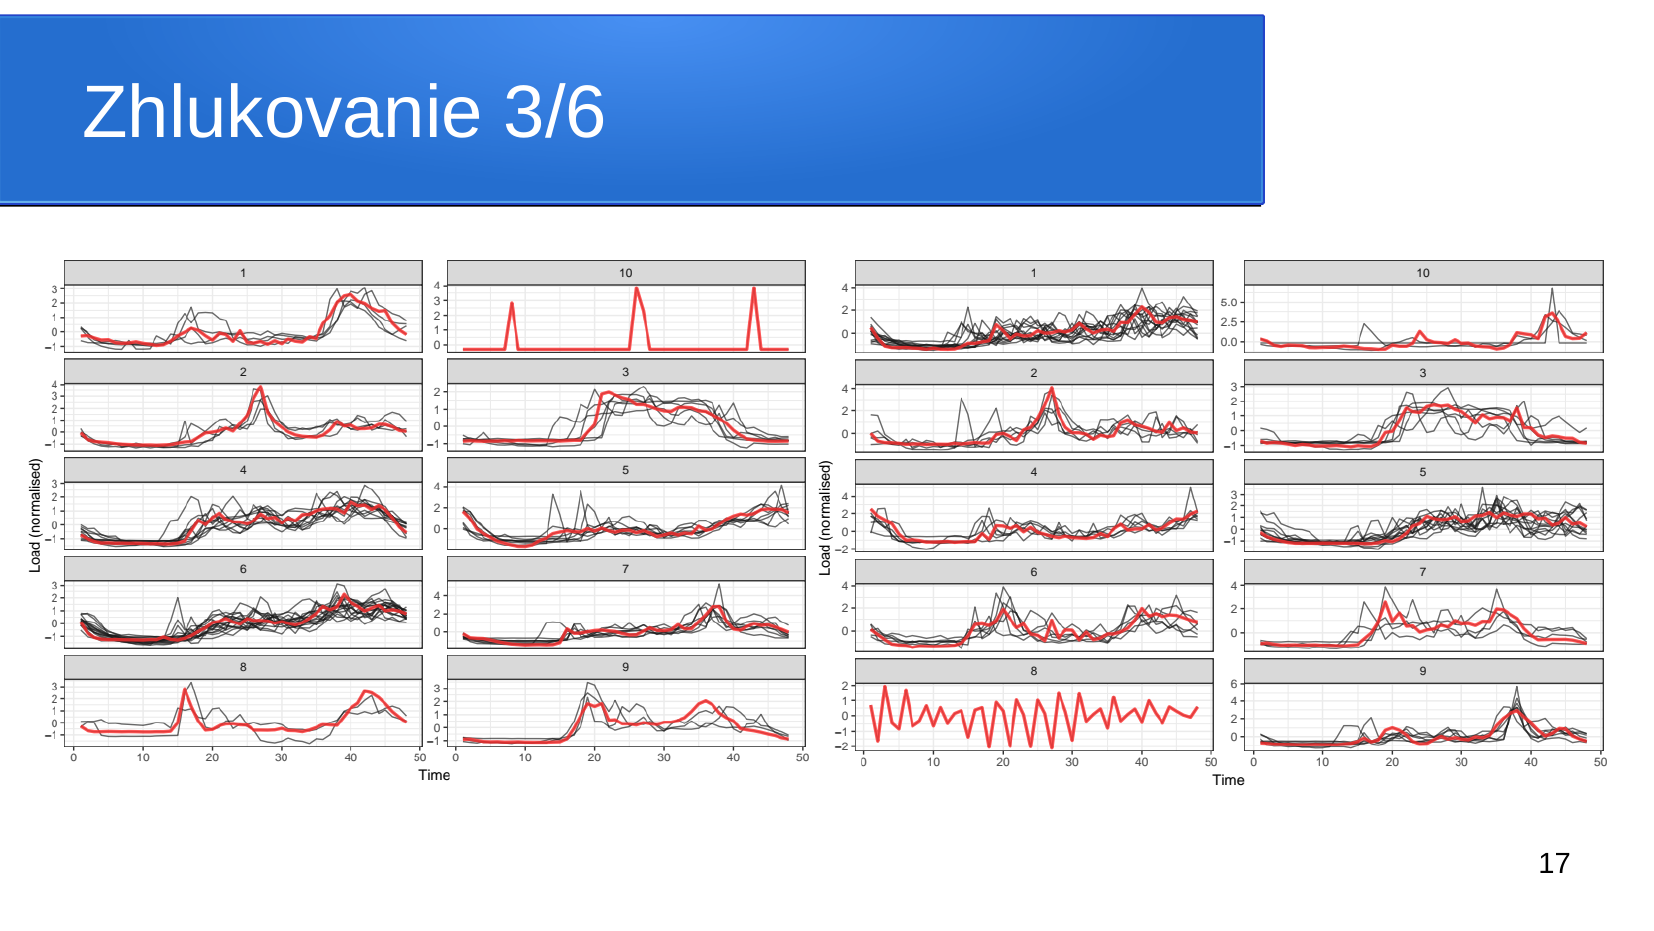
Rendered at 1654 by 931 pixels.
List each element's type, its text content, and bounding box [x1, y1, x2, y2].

title Zhlukovanie 3/6 [82, 35, 1235, 189]
picture [22, 254, 811, 790]
picture [812, 254, 1609, 796]
